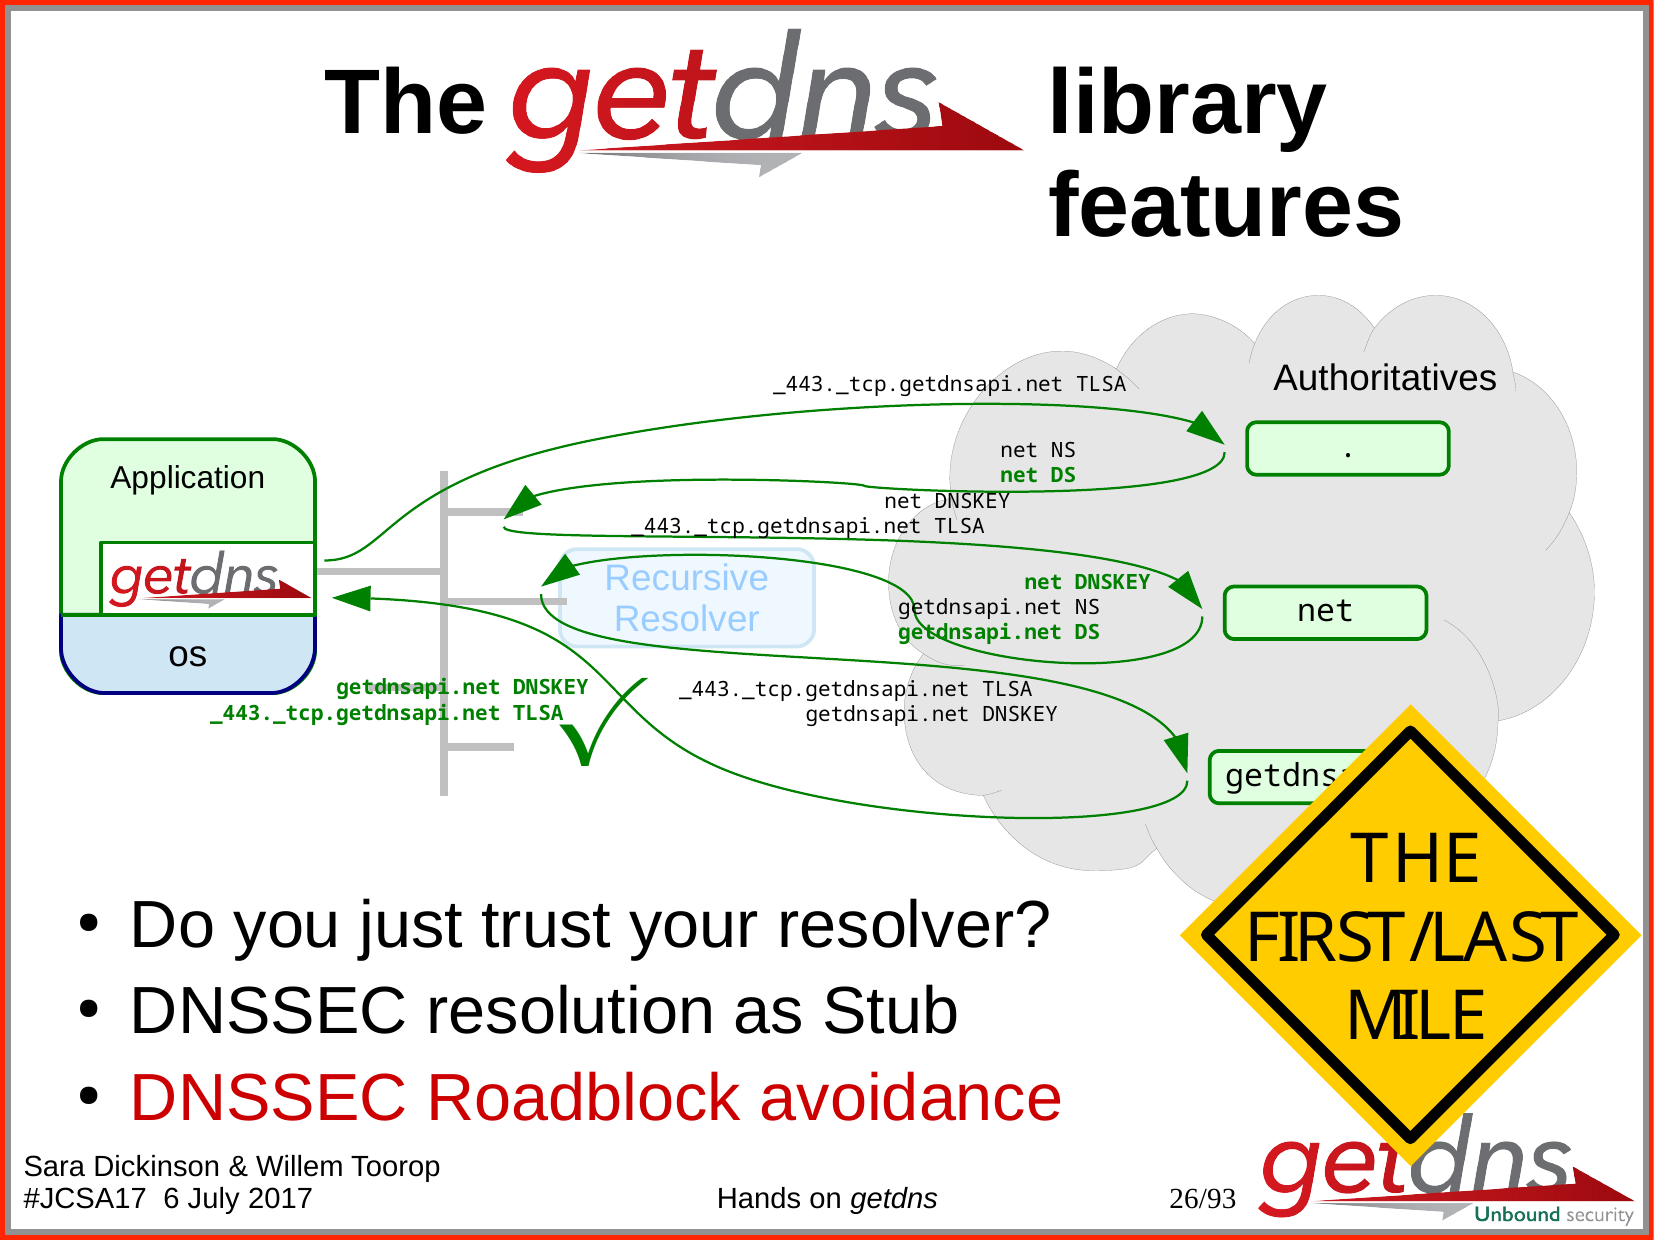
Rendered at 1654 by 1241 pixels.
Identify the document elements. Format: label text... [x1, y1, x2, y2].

picture [59, 295, 1642, 1232]
picture [496, 20, 1034, 49]
list Do you just trust your resolver? DNSSEC resolution as Stub DNSSEC Roadblock avoidance [59, 953, 1548, 1170]
title The library [324, 49, 1642, 257]
text_box features [1048, 153, 1542, 256]
